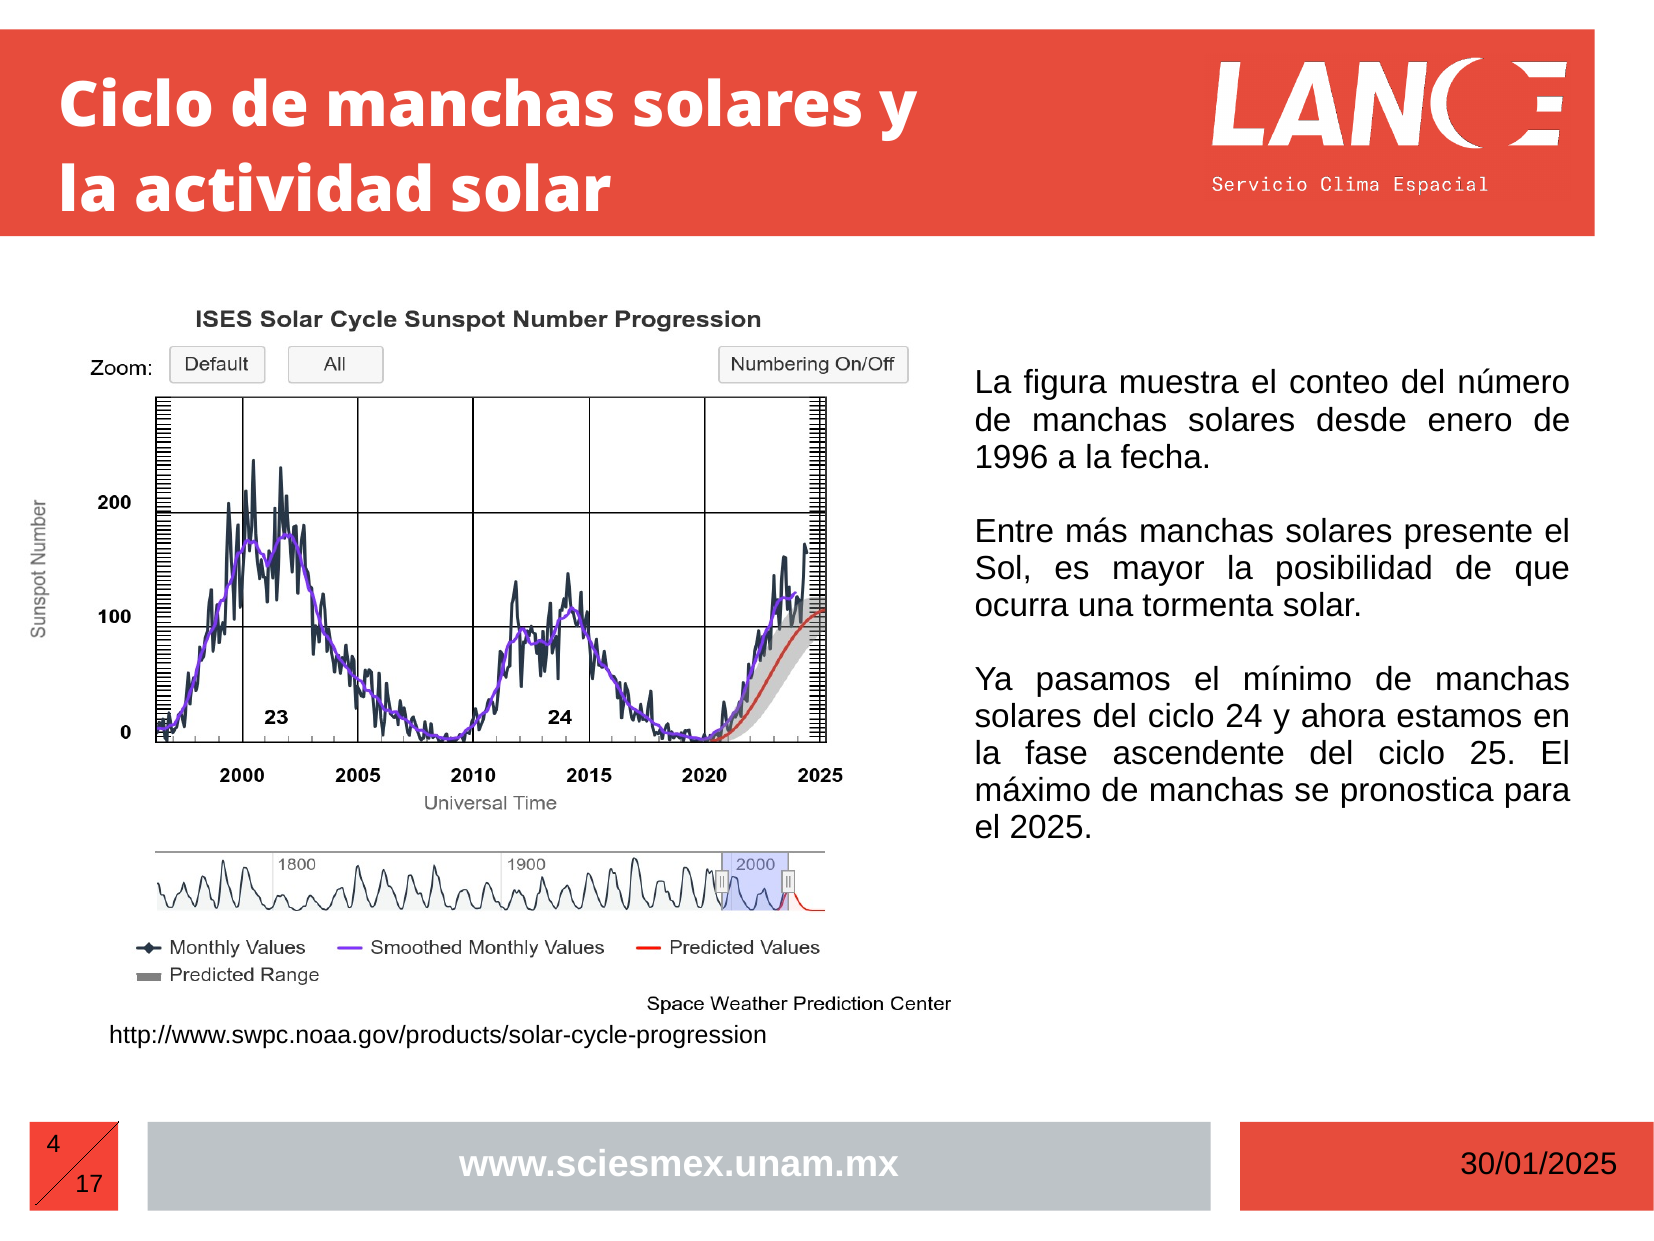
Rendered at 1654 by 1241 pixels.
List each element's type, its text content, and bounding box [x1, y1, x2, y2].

picture [5, 295, 951, 1017]
picture [1204, 53, 1571, 201]
text_box 30/01/2025 [1424, 1121, 1654, 1205]
text_box 17 [0, 1147, 119, 1205]
text_box www.sciesmex.unam.mx [153, 1121, 1205, 1205]
text_box La figura muestra el conteo del número de manchas solares desde enero de 1996 a la fecha. Entre más manchas solares presente el Sol, es mayor la posibilidad de que ocurra una tormenta solar. Ya pasamos el mínimo de manchas solares del ciclo 24 y ahora estamos en la fase ascendente del ciclo 25. El máximo de manchas se pronostica para el 2025. [959, 356, 1586, 890]
text_box <número> [31, 1121, 176, 1170]
title Ciclo de manchas solares y la actividad solar [59, 58, 1312, 207]
text_box http://www.swpc.noaa.gov/products/solar-cycle-progression [94, 1017, 951, 1063]
